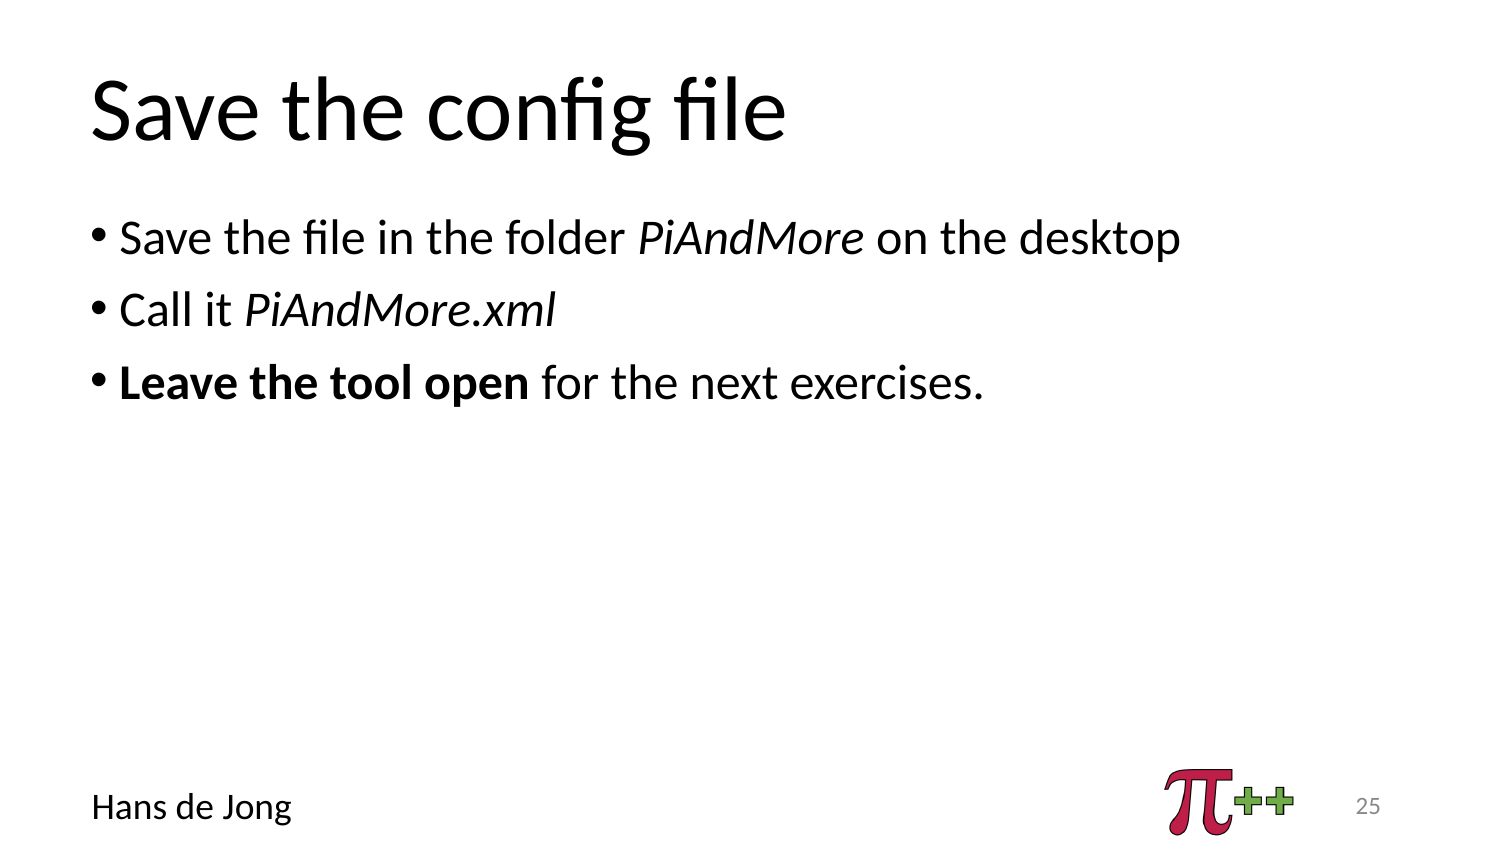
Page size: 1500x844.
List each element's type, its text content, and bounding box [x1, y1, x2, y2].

title Save the config file [75, 33, 1426, 175]
text_box 25 [1340, 782, 1426, 827]
list Save the file in the folder PiAndMore on the desktop Call it PiAndMore.xml Leave the tool open for the next exercises. [75, 196, 1426, 754]
